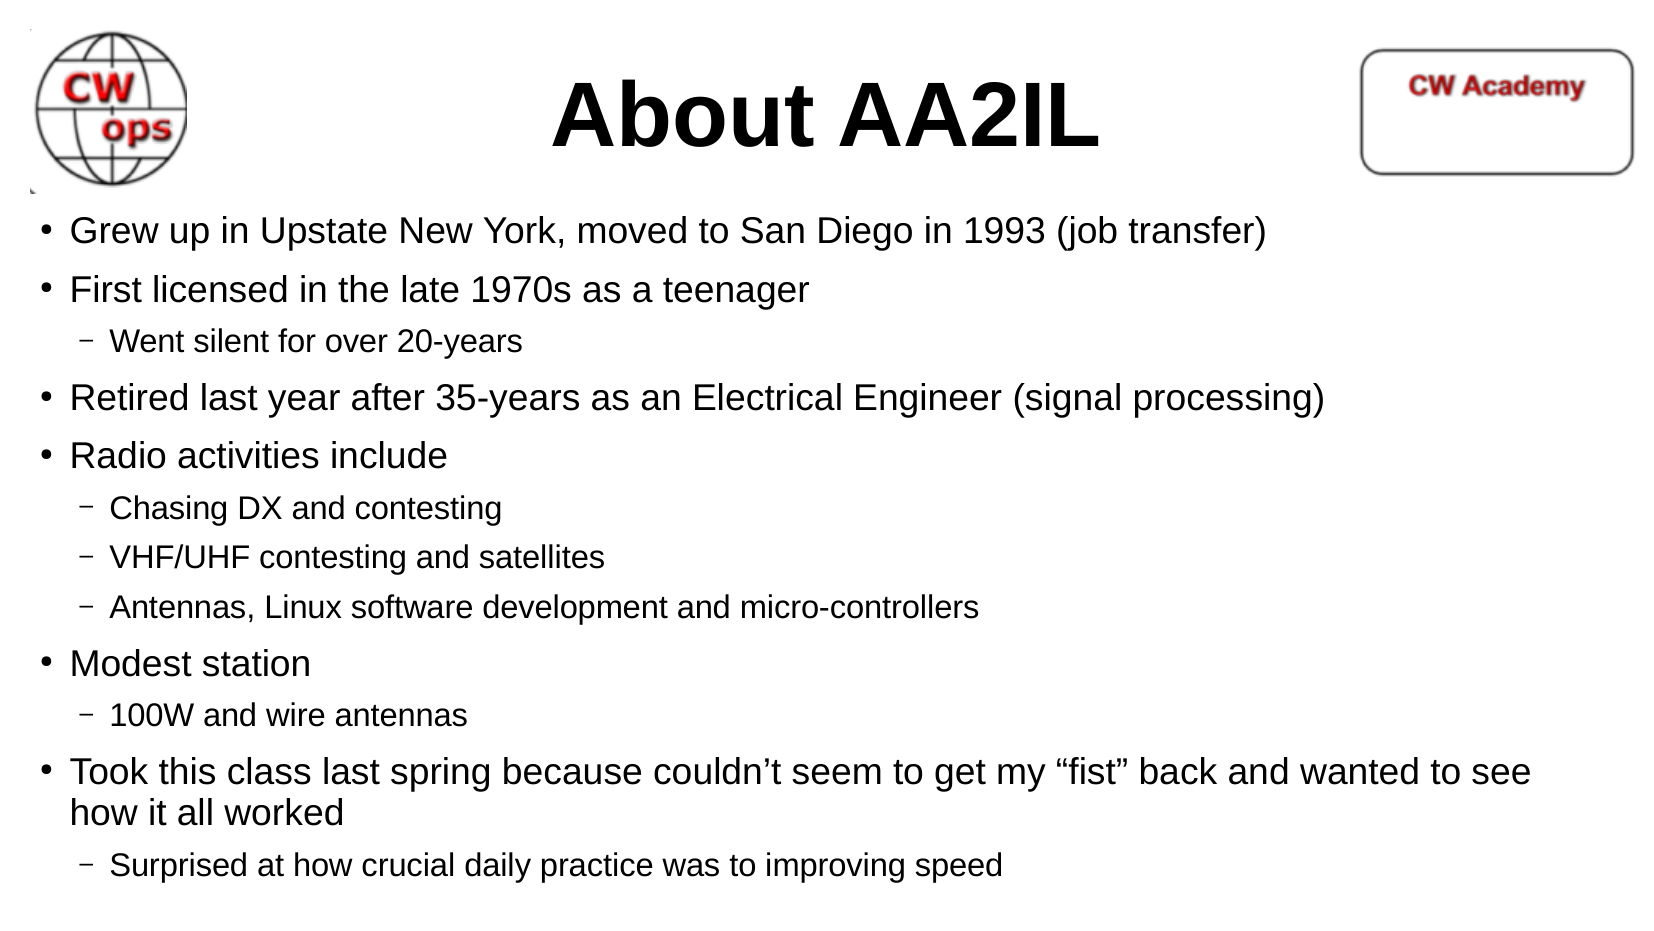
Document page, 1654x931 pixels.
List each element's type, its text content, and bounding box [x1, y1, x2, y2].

title About AA2IL [82, 37, 1571, 193]
picture [30, 29, 187, 194]
picture [1571, 37, 1640, 186]
list Grew up in Upstate New York, moved to San Diego in 1993 (job transfer) First licensed in the late 1970s as a teenager Went silent for over 20-years Retired last year after 35-years as an Electrical Engineer (signal processing) Radio activities include Chasing DX and contesting VHF/UHF contesting and satellites Antennas, Linux software development and micro-controllers Modest station 100W and wire antennas Took this class last spring because couldn’t seem to get my “fist” back and wanted to see how it all worked Surprised at how crucial daily practice was to improving speed [30, 210, 1591, 886]
